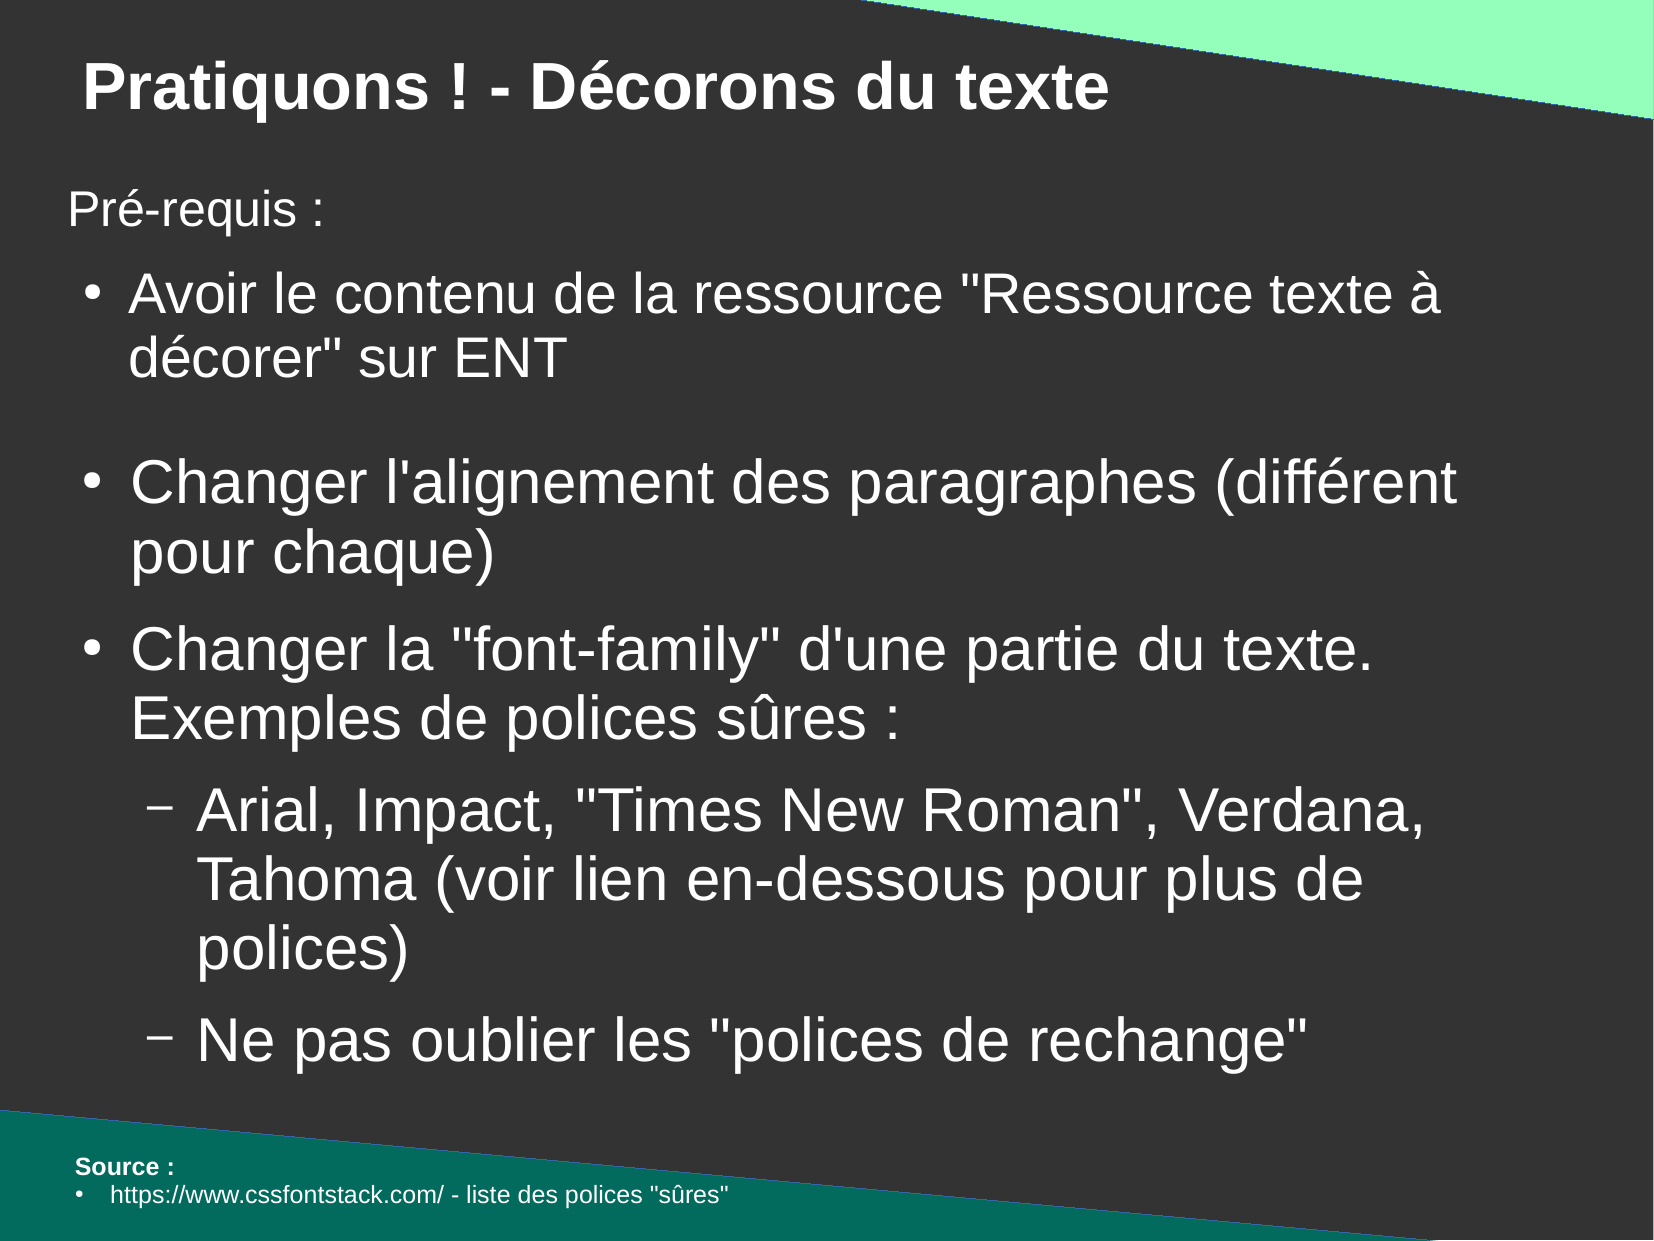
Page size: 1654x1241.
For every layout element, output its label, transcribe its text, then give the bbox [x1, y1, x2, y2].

title Pratiquons ! - Décorons du texte [82, 49, 1630, 199]
list Pré-requis : Avoir le contenu de la ressource "Ressource texte à décorer" sur ENT [67, 180, 1607, 390]
list Changer l'alignement des paragraphes (différent pour chaque) Changer la "font-family" d'une partie du texte. Exemples de polices sûres : Arial, Impact, "Times New Roman", Verdana, Tahoma (voir lien en-dessous pour plus de polices) Ne pas oublier les "polices de rechange" [64, 447, 1589, 1075]
text_box Source : https://www.cssfontstack.com/ - liste des polices "sûres" [60, 1145, 1546, 1217]
text_box [861, 0, 1654, 120]
